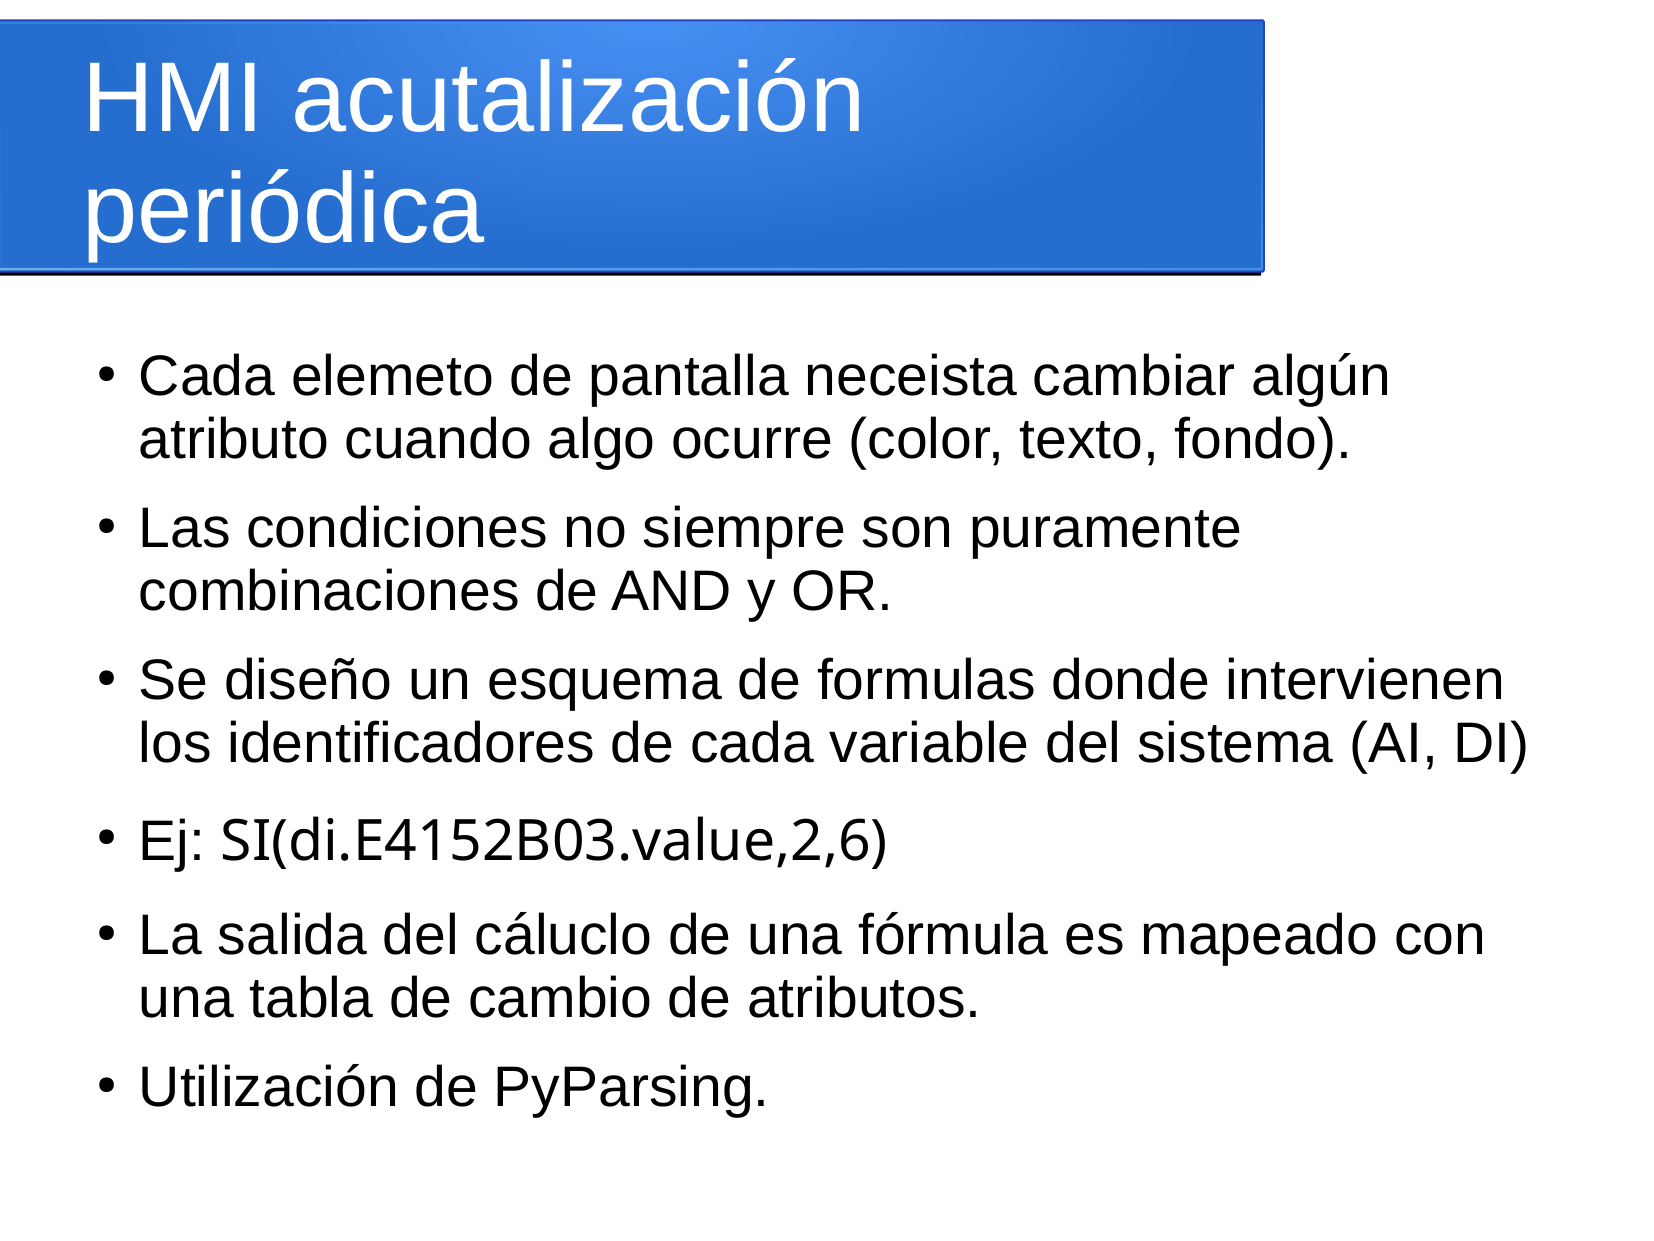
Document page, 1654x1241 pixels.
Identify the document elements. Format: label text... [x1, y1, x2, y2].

title HMI acutalización periódica [82, 42, 1250, 264]
list Cada elemeto de pantalla neceista cambiar algún atributo cuando algo ocurre (color, texto, fondo). Las condiciones no siempre son puramente combinaciones de AND y OR. Se diseño un esquema de formulas donde intervienen los identificadores de cada variable del sistema (AI, DI) Ej: SI(di.E4152B03.value,2,6) La salida del cáluclo de una fórmula es mapeado con una tabla de cambio de atributos. Utilización de PyParsing. [82, 343, 1538, 1146]
